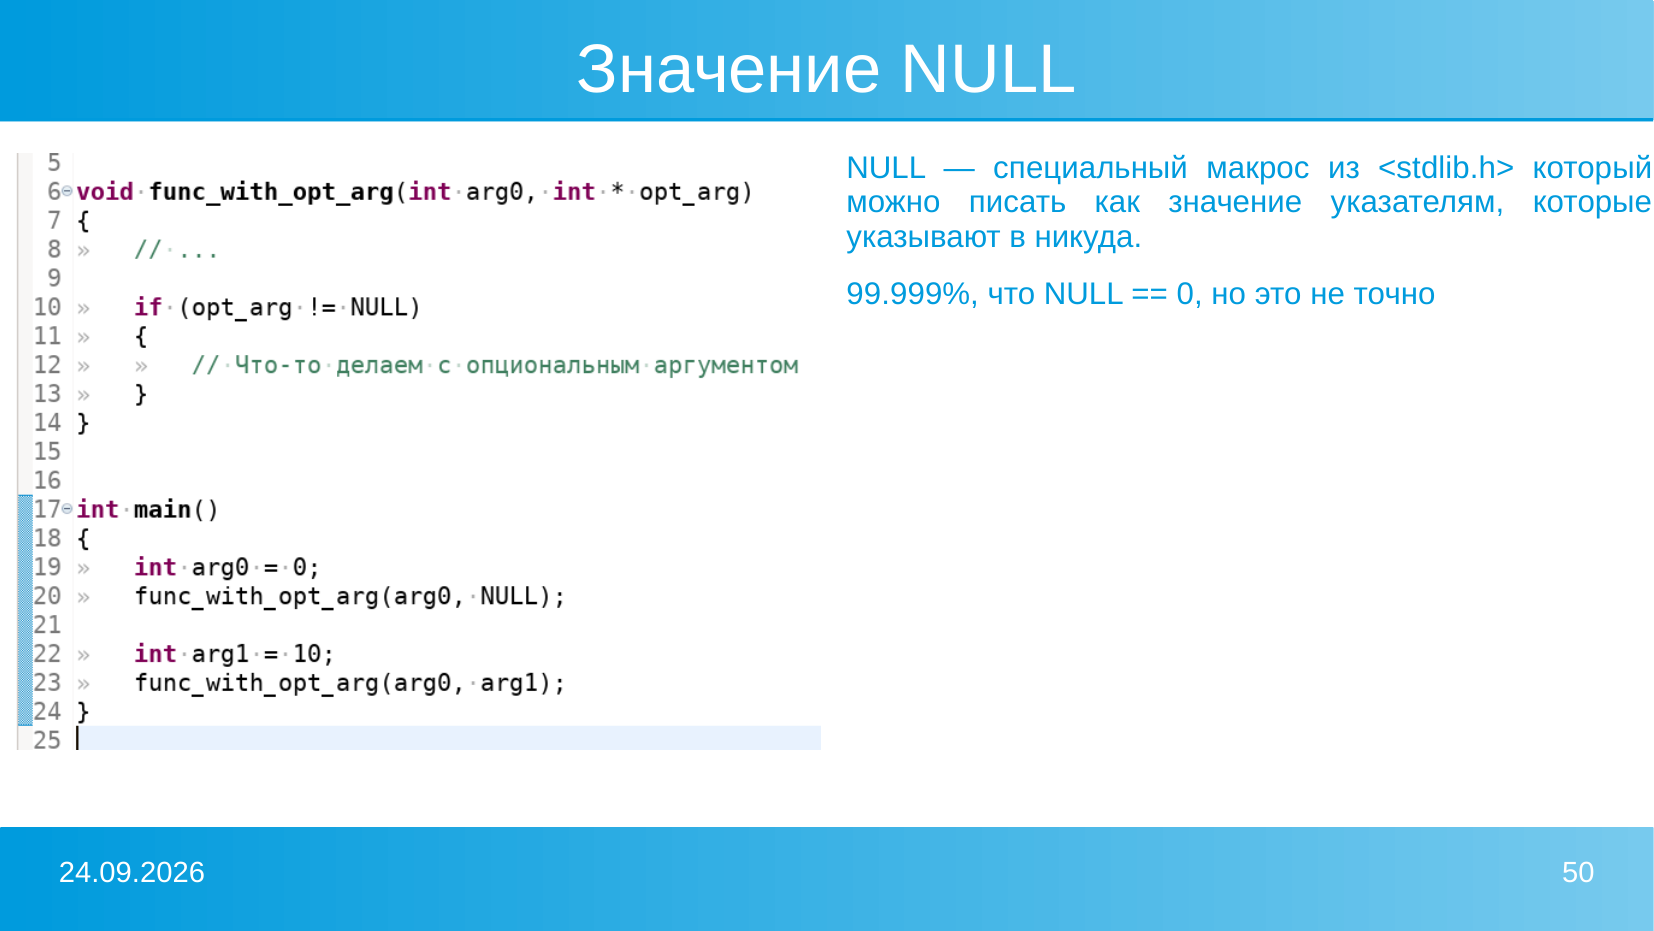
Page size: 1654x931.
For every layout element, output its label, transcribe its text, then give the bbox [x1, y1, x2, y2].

picture [16, 153, 821, 751]
title Значение NULL [59, 29, 1595, 108]
list NULL — специальный макрос из <stdlib.h> который можно писать как значение указателям, которые указывают в никуда. 99.999%, что NULL == 0, но это не точно [846, 150, 1654, 751]
